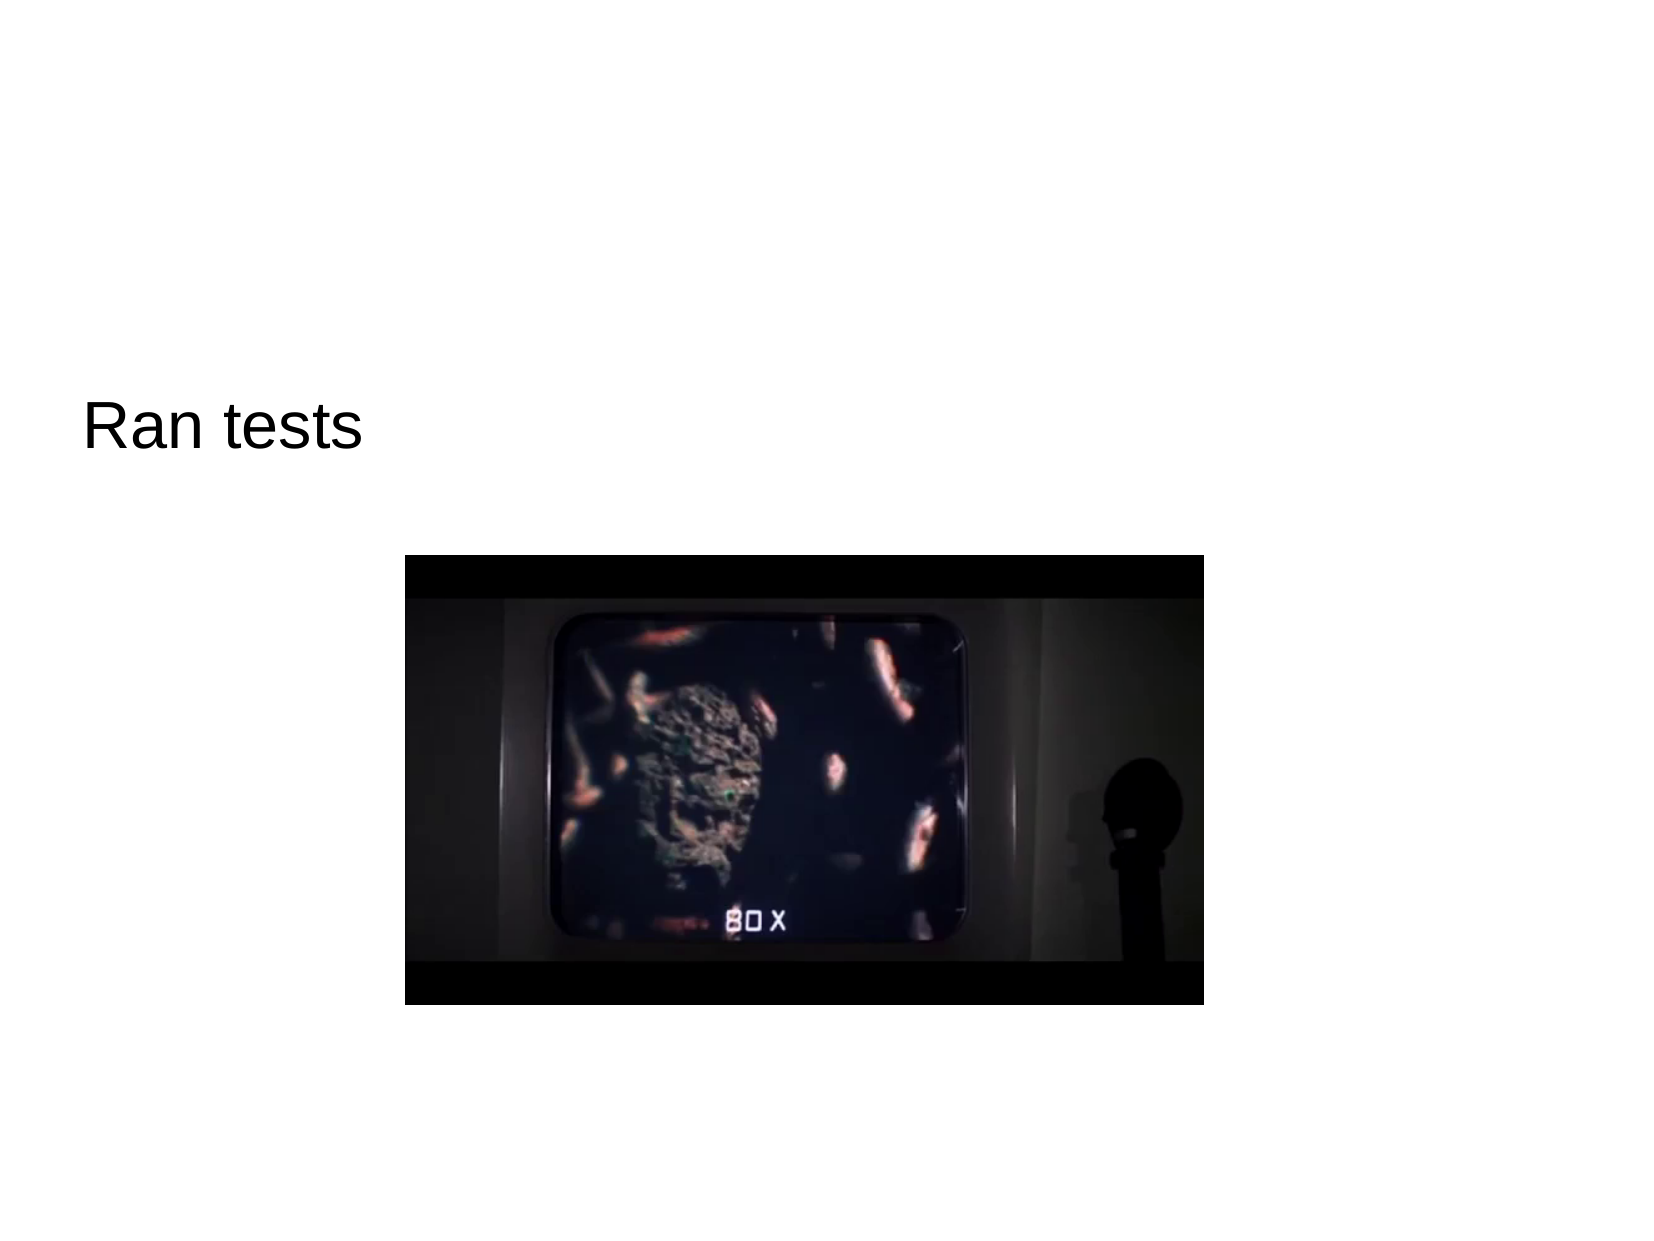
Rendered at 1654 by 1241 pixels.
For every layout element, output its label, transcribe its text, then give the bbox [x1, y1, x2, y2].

text_box [404, 555, 1205, 1006]
subtitle Ran tests [82, 290, 1571, 1010]
